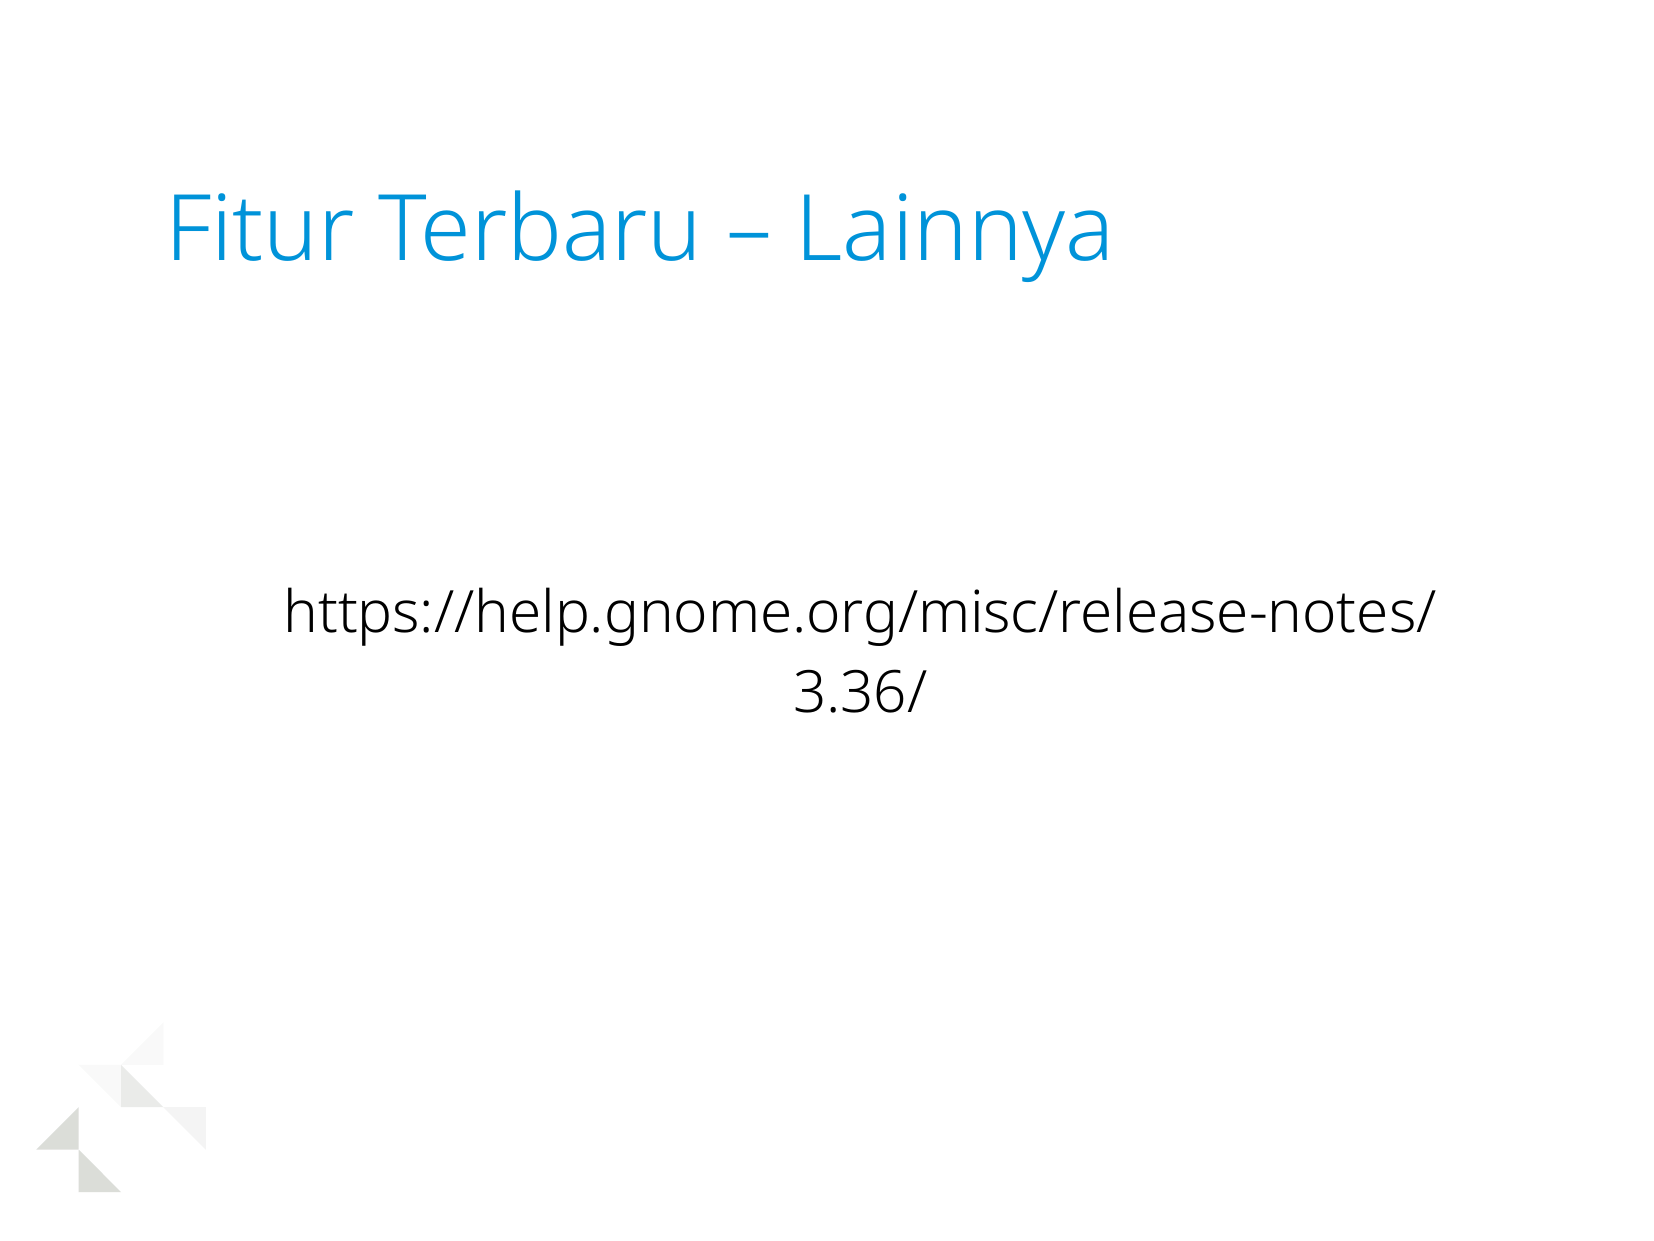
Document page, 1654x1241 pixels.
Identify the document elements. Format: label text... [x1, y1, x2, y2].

list Fitur Terbaru – Lainnya [165, 135, 1486, 316]
list https://help.gnome.org/misc/release-notes/3.36/ [165, 316, 1486, 1010]
